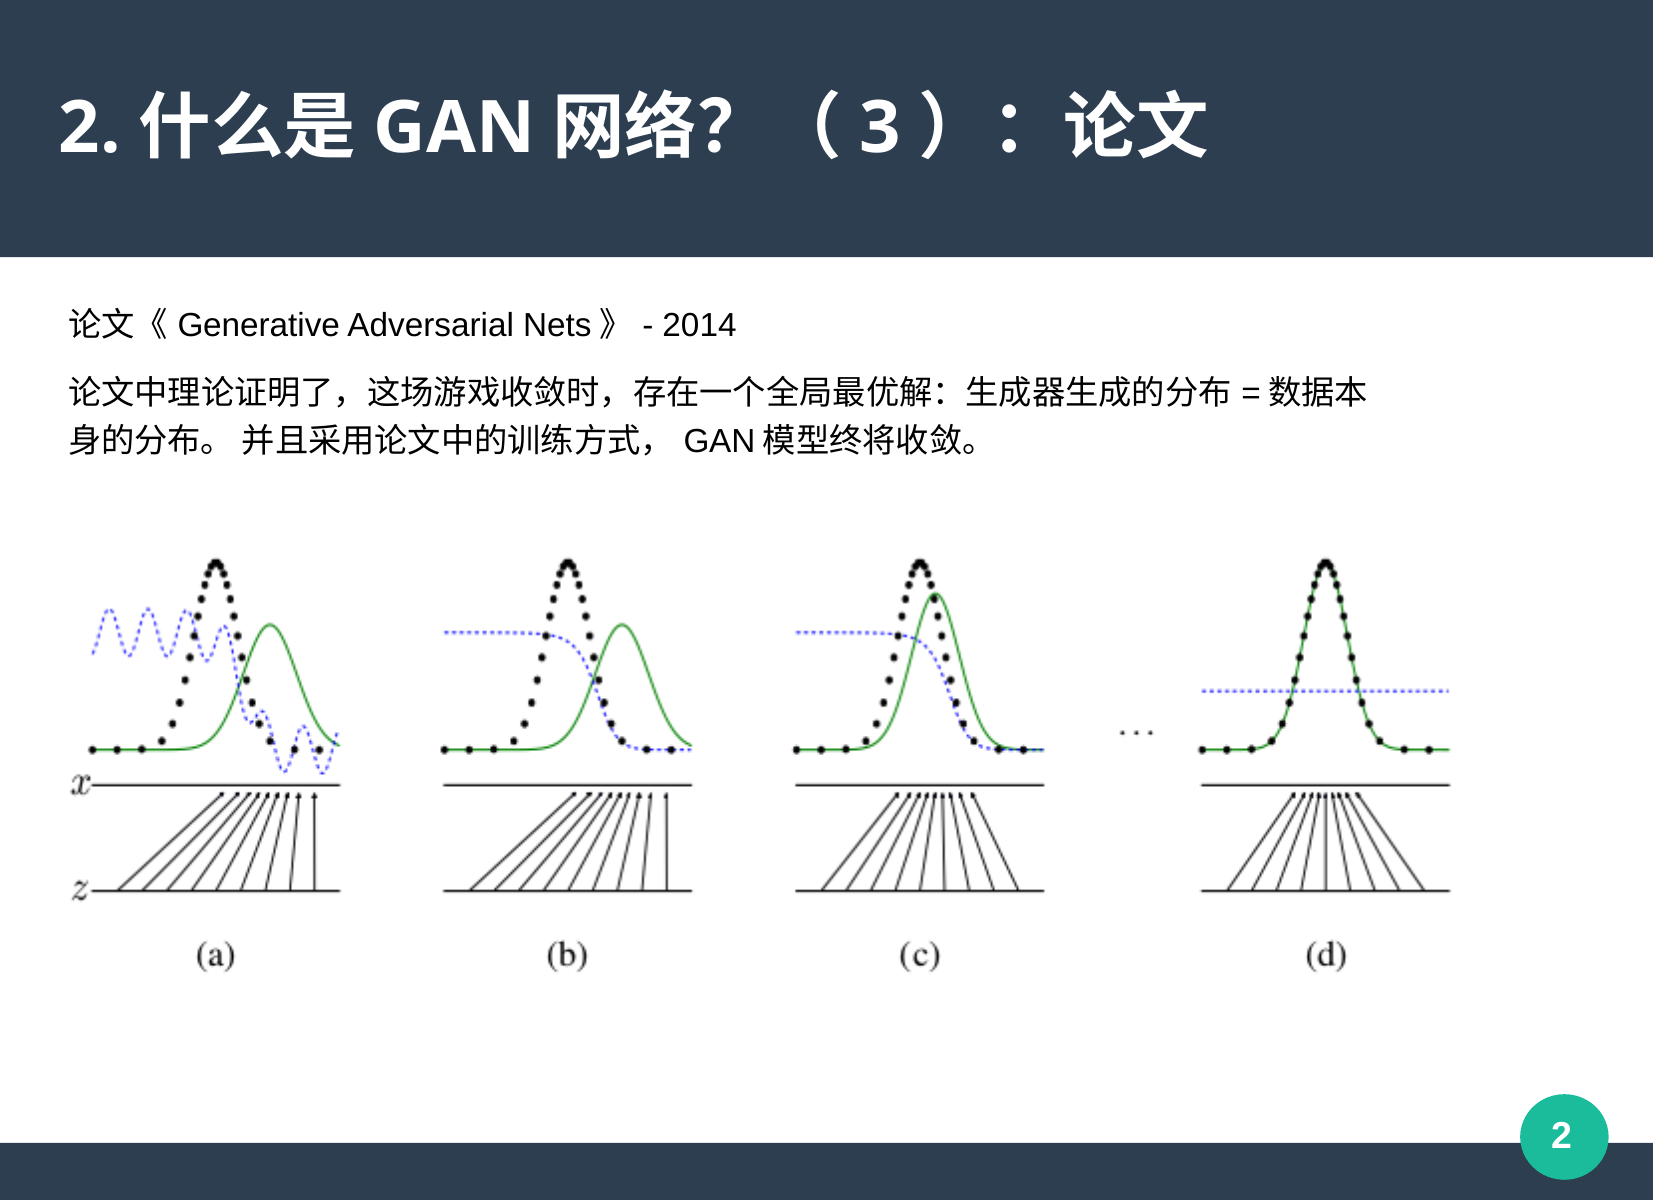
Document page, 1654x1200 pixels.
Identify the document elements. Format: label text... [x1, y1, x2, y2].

text_box 论文《Generative Adversarial Nets》- 2014 论文中理论证明了，这场游戏收敛时，存在一个全局最优解：生成器生成的分布=数据本身的分布。 并且采用论文中的训练方式，GAN模型终将收敛。 [53, 290, 1411, 502]
text_box 2 [1536, 1104, 1641, 1175]
picture [5, 502, 1516, 991]
text_box 2.什么是GAN网络？（3）：论文 [58, 47, 1594, 200]
